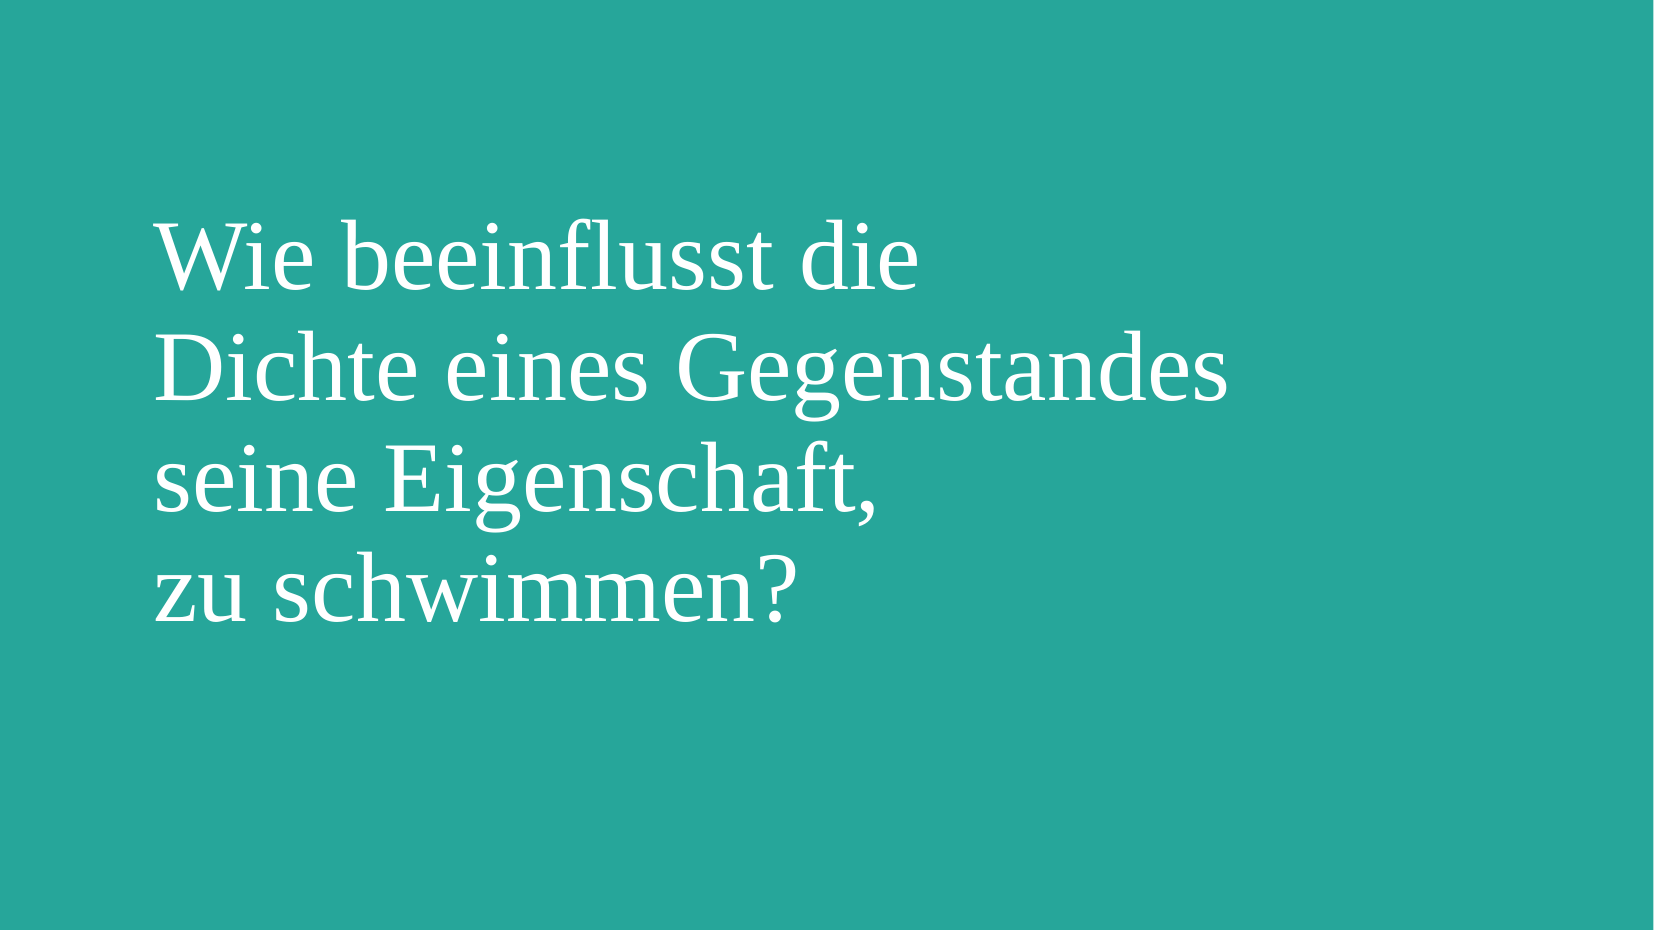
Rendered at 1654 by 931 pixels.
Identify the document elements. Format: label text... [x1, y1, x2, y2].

list Wie beeinflusst die Dichte eines Gegenstandes seine Eigenschaft, zu schwimmen? [82, 200, 1571, 758]
